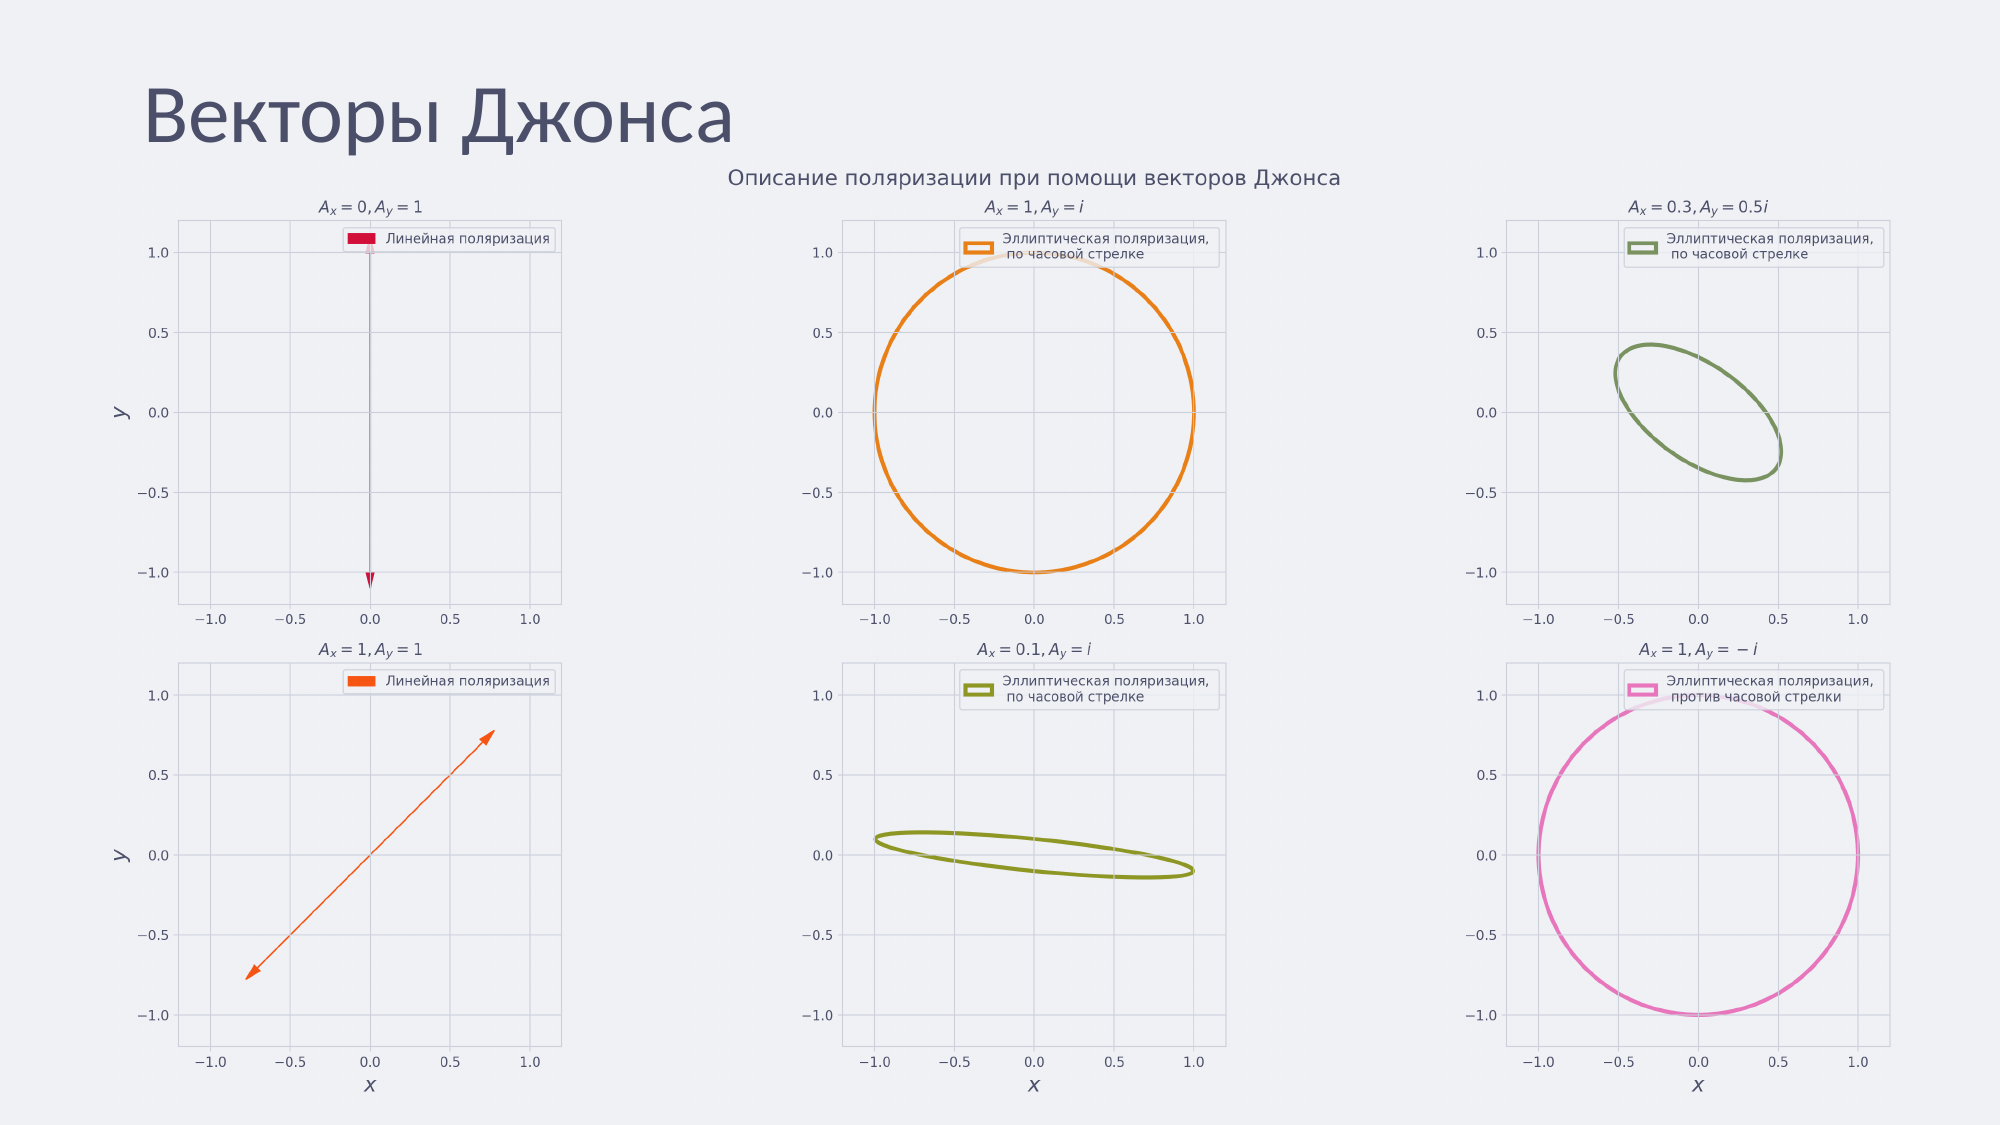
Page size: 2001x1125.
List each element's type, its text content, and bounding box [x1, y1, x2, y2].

picture [101, 159, 1899, 1105]
text_box Векторы Джонса [128, 51, 757, 168]
